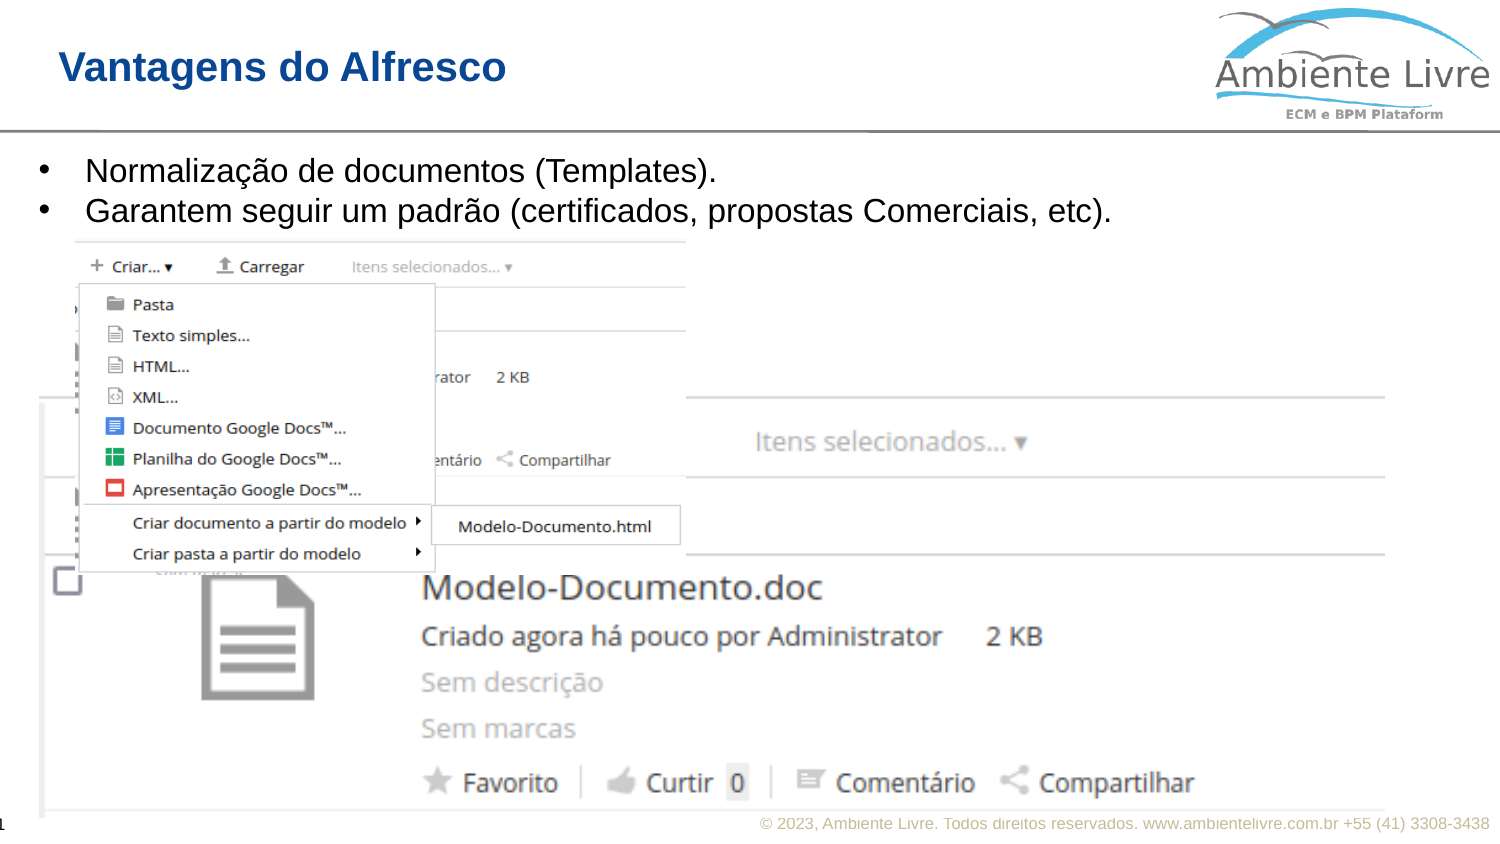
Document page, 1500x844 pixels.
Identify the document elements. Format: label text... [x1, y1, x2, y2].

picture [1215, 8, 1489, 119]
picture [39, 238, 1385, 818]
title Vantagens do Alfresco [43, 8, 1127, 129]
text_box Normalização de documentos (Templates). Garantem seguir um padrão (certificados, propostas Comerciais, etc). [23, 141, 1374, 237]
